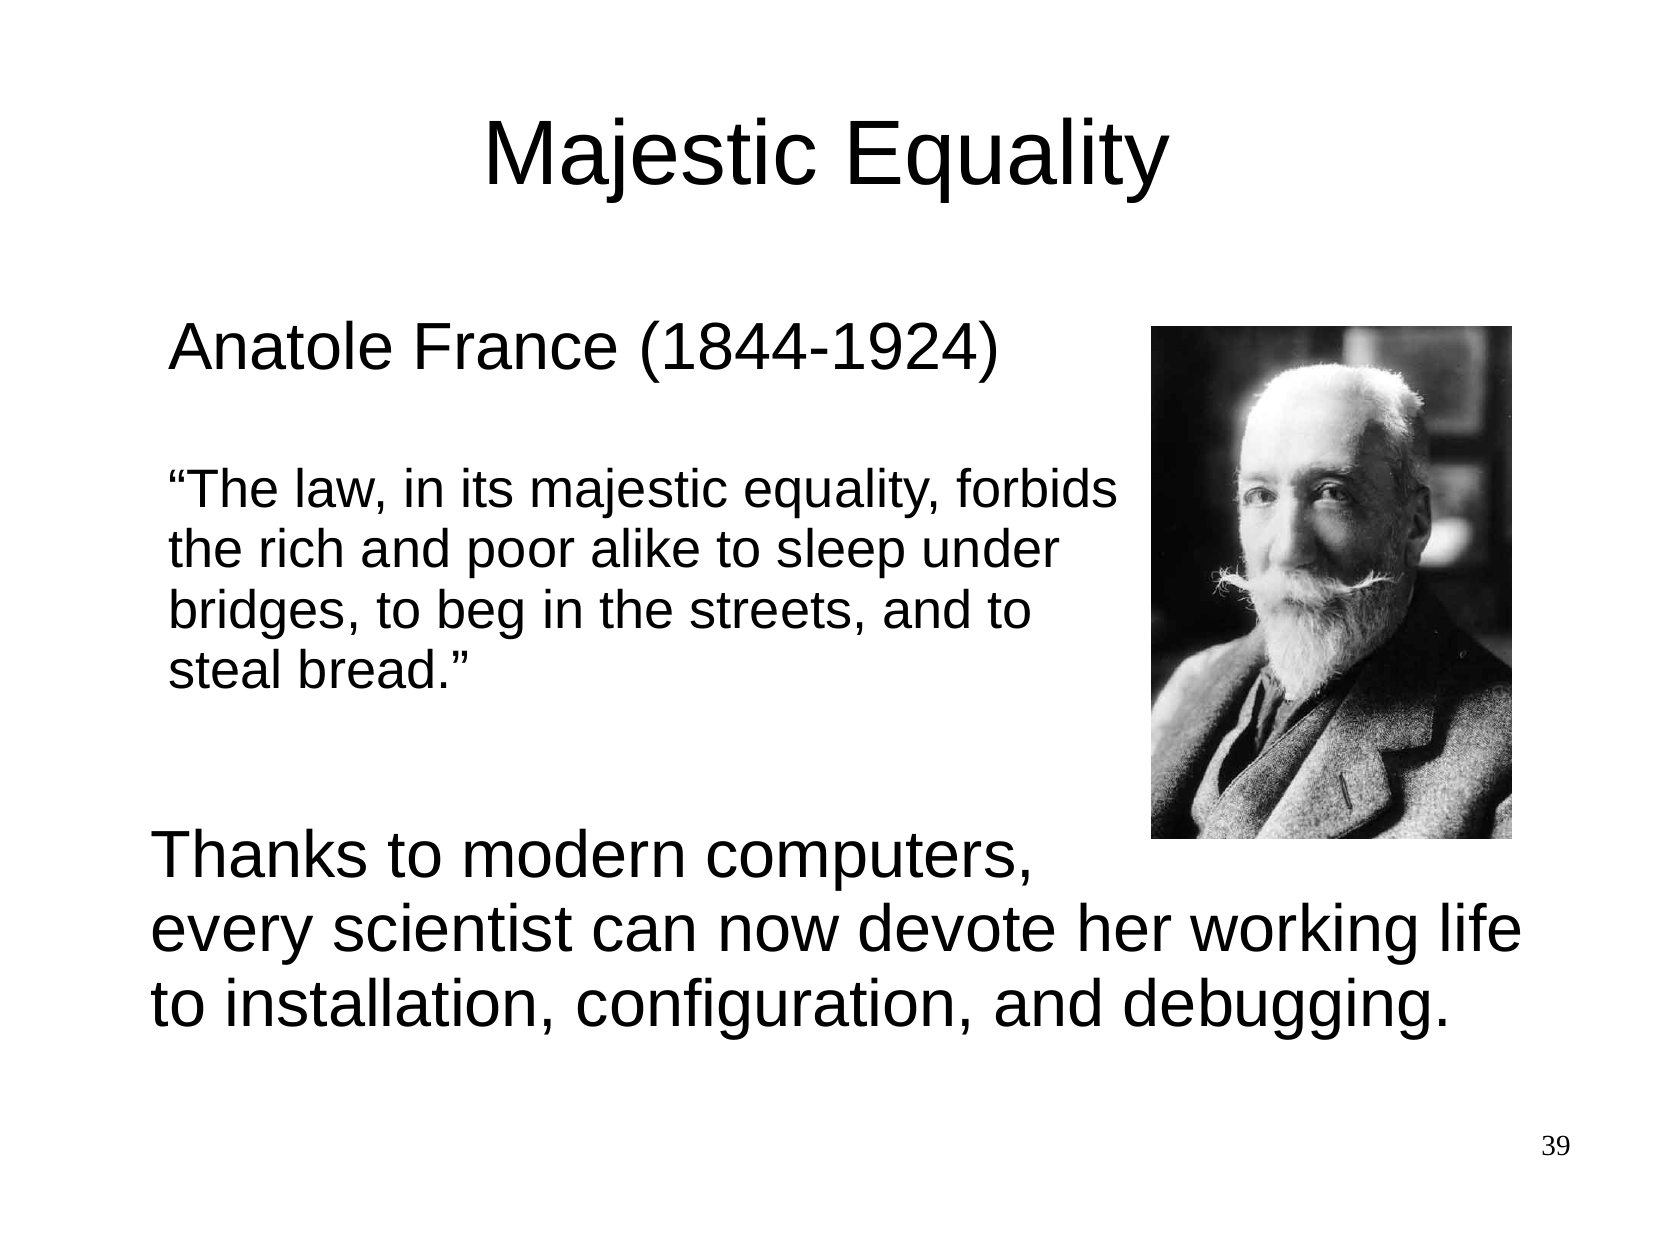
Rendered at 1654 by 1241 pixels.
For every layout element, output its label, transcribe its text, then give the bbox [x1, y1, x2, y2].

text_box Anatole France (1844-1924) “The law, in its majestic equality, forbids the rich and poor alike to sleep under bridges, to beg in the streets, and to steal bread.” [153, 301, 1134, 708]
title Majestic Equality [82, 49, 1571, 257]
text_box Thanks to modern computers, every scientist can now devote her working life to installation, configuration, and debugging. [135, 809, 1541, 1048]
picture [1151, 326, 1512, 839]
